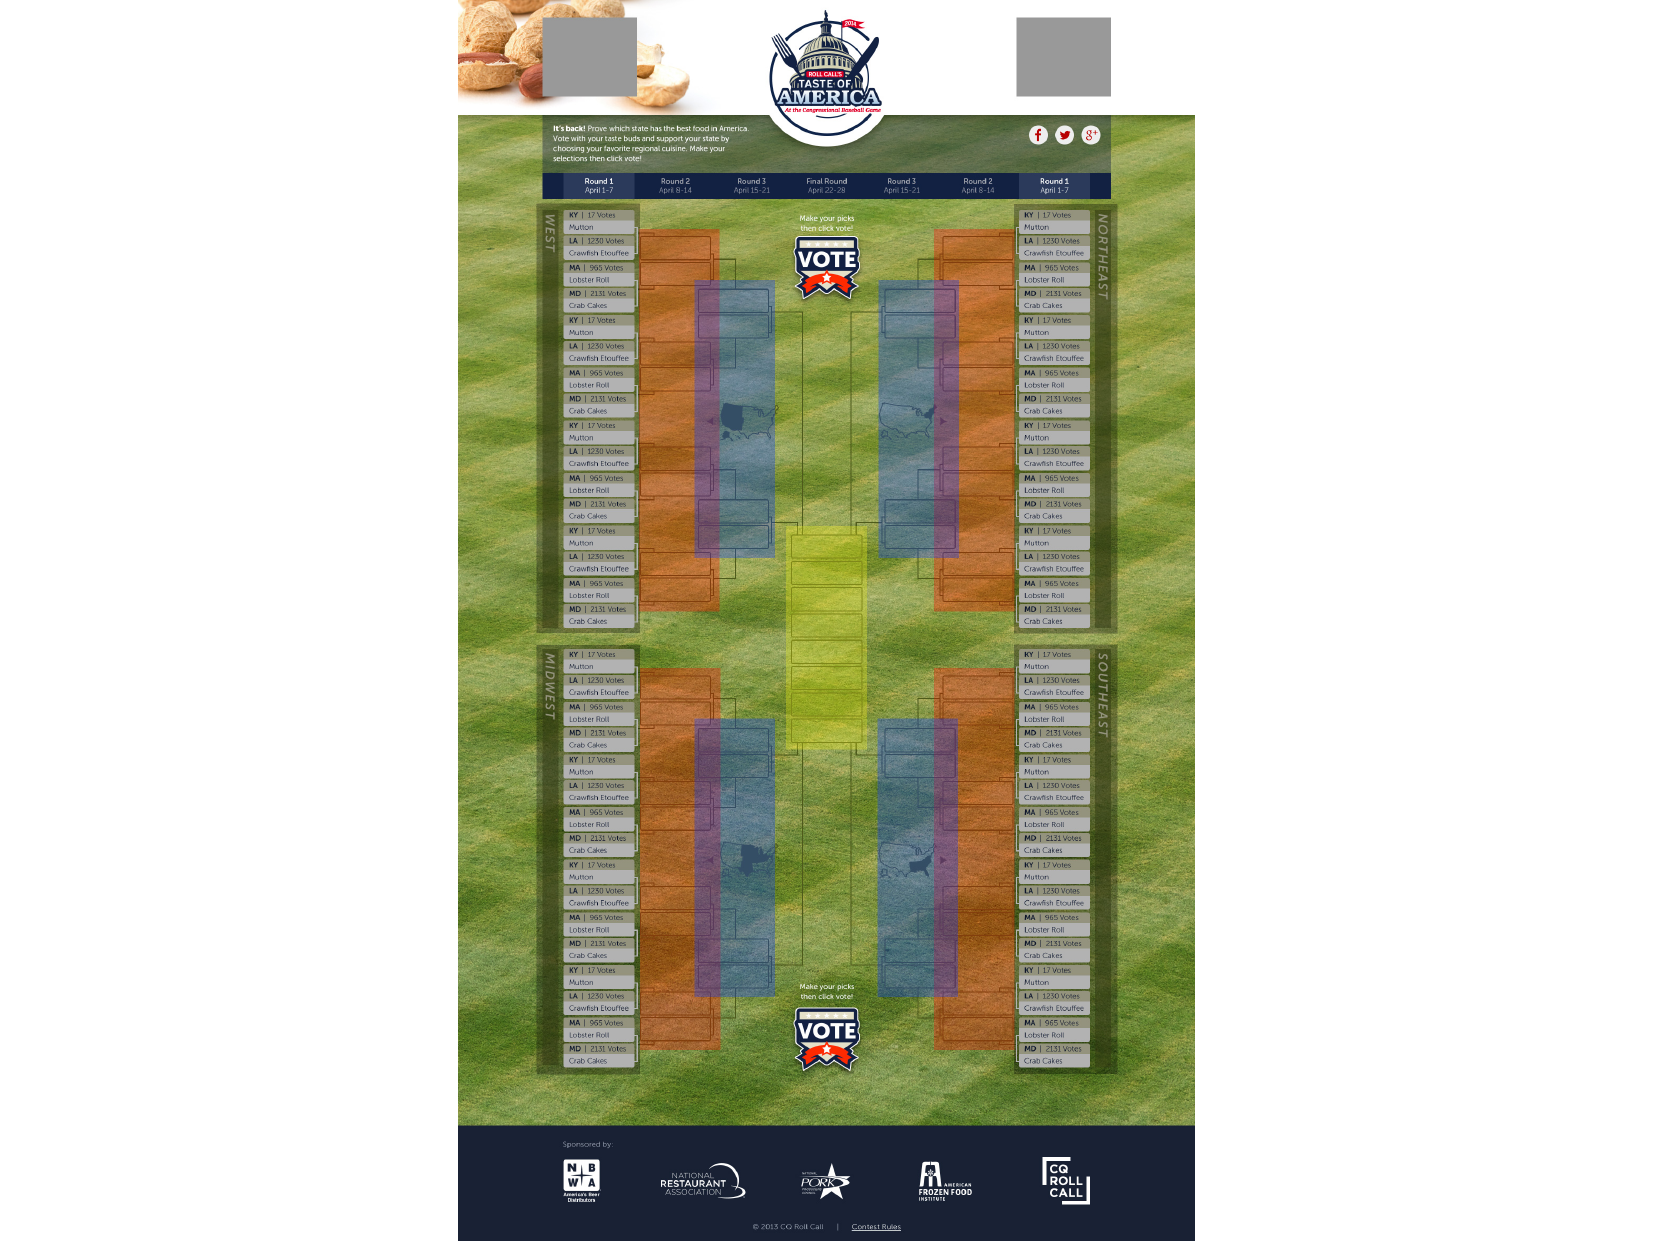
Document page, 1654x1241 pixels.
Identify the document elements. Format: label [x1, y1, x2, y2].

picture [458, 0, 1195, 1241]
